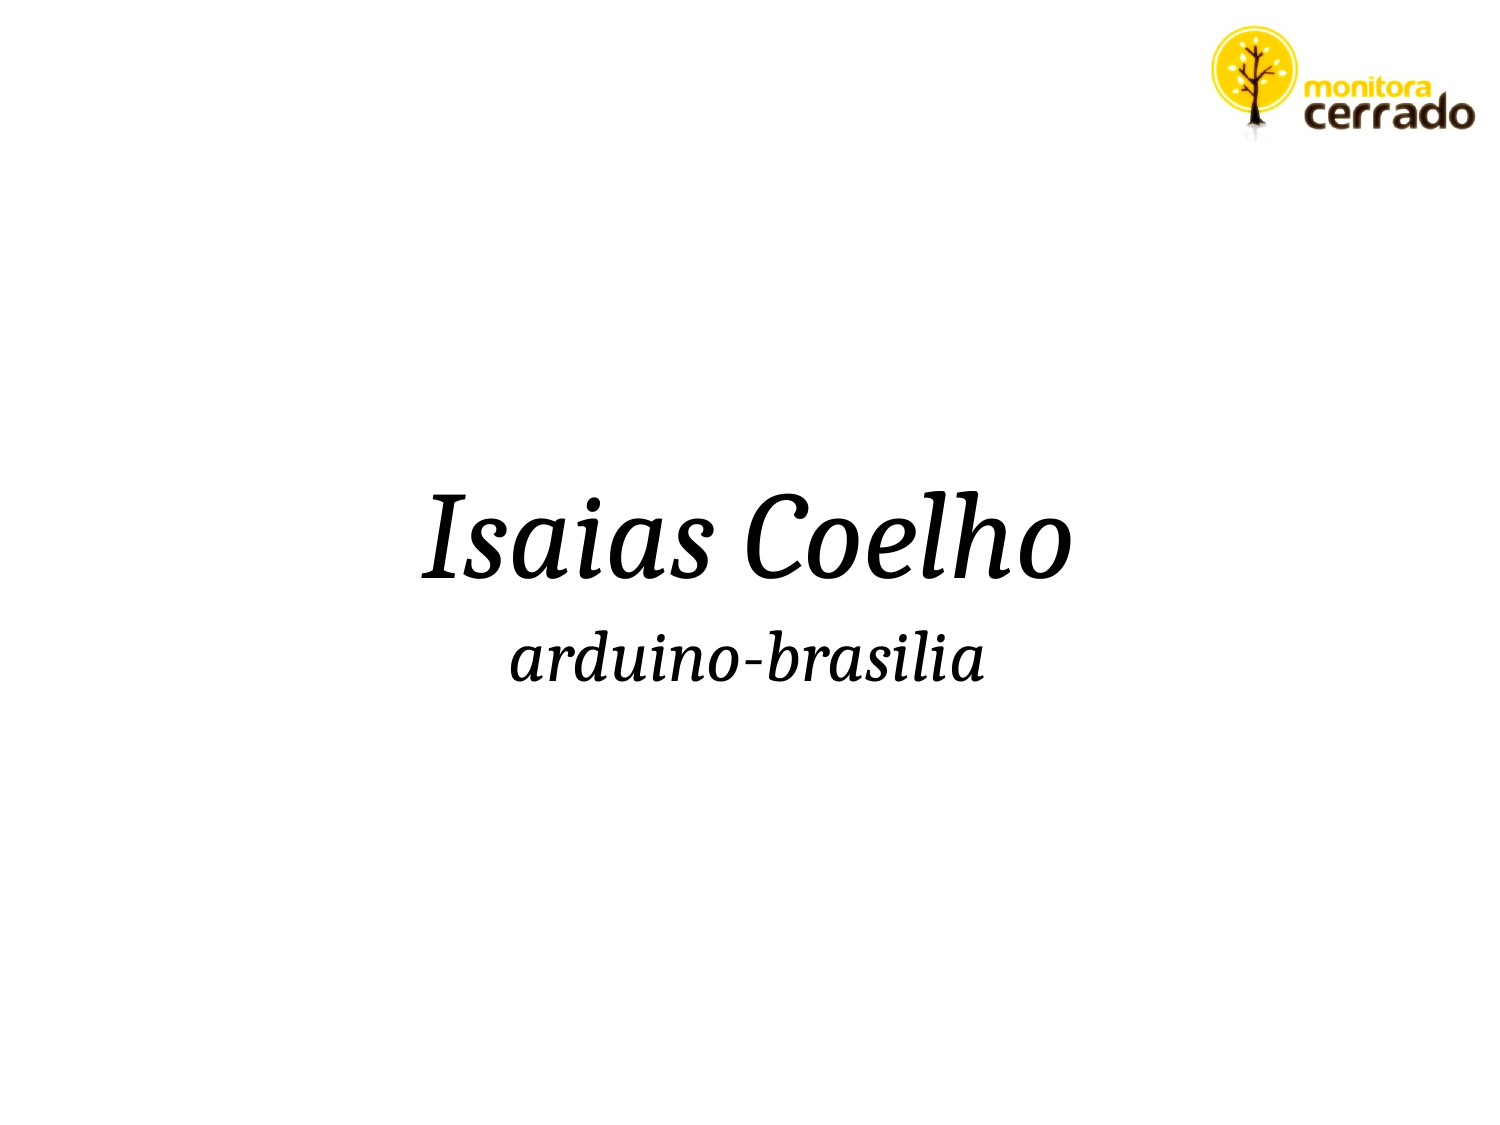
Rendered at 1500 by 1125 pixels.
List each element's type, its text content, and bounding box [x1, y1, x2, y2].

text_box arduino-brasilia [493, 611, 1002, 704]
text_box Isaias Coelho [407, 445, 1092, 611]
picture [1208, 23, 1476, 143]
